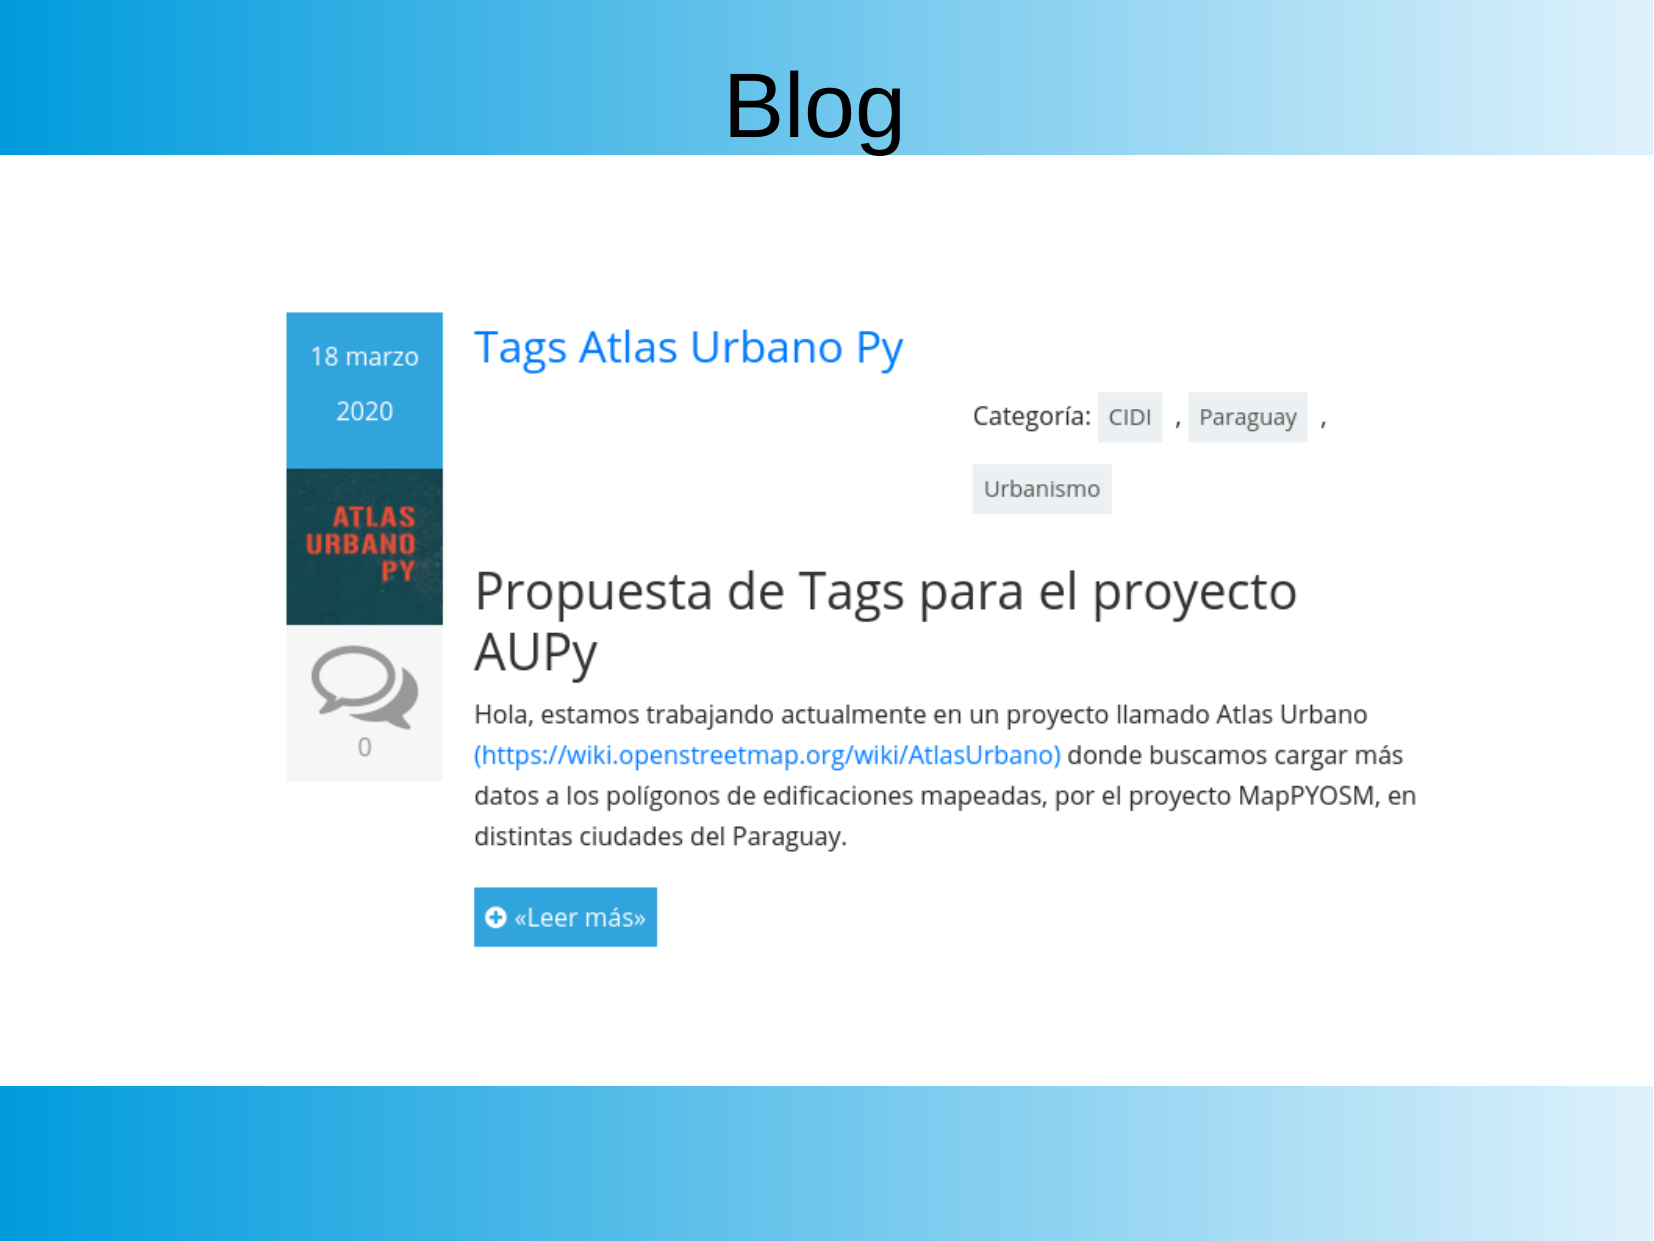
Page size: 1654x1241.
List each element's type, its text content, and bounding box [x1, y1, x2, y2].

picture [218, 244, 1436, 995]
title Blog [70, 0, 1559, 208]
